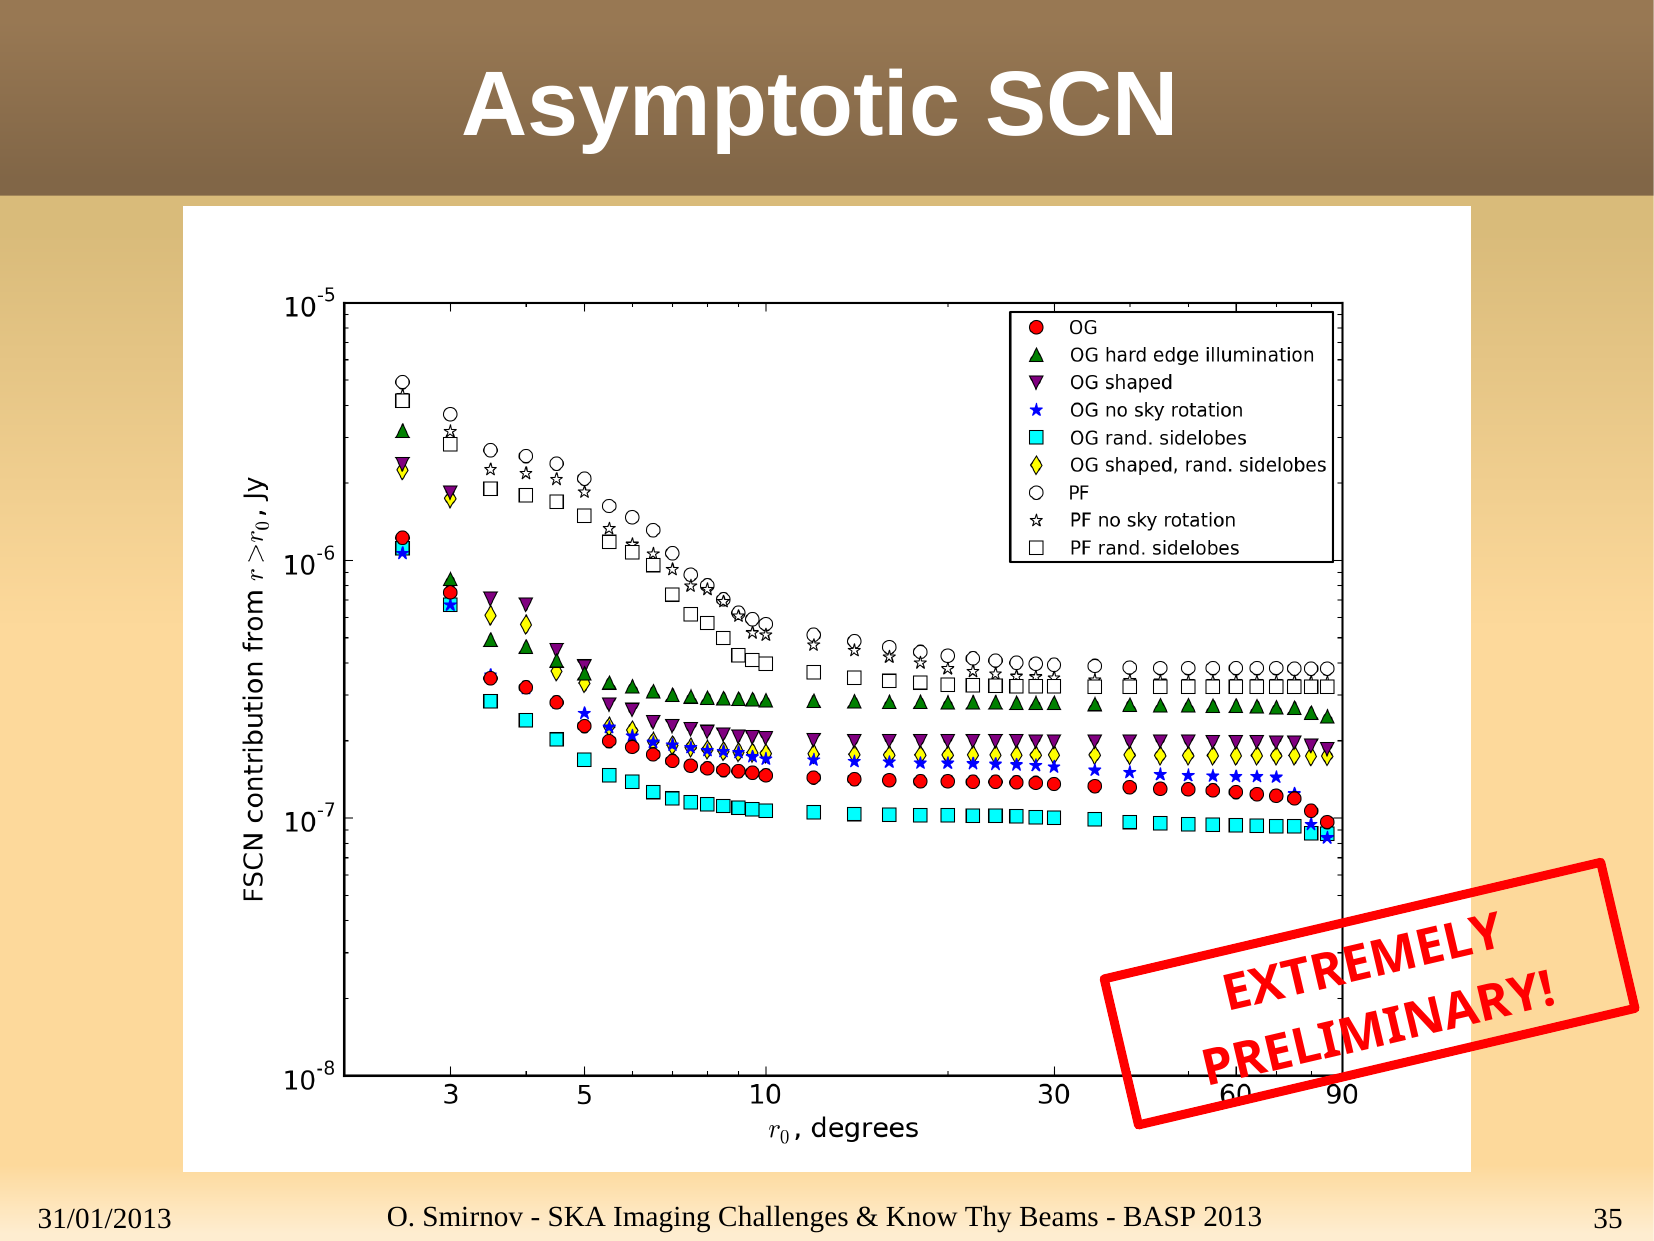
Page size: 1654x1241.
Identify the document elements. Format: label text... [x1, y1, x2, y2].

text_box EXTREMELY PRELIMINARY! [1104, 862, 1636, 1125]
picture [0, 0, 1654, 1241]
title Asymptotic SCN [76, 0, 1565, 208]
